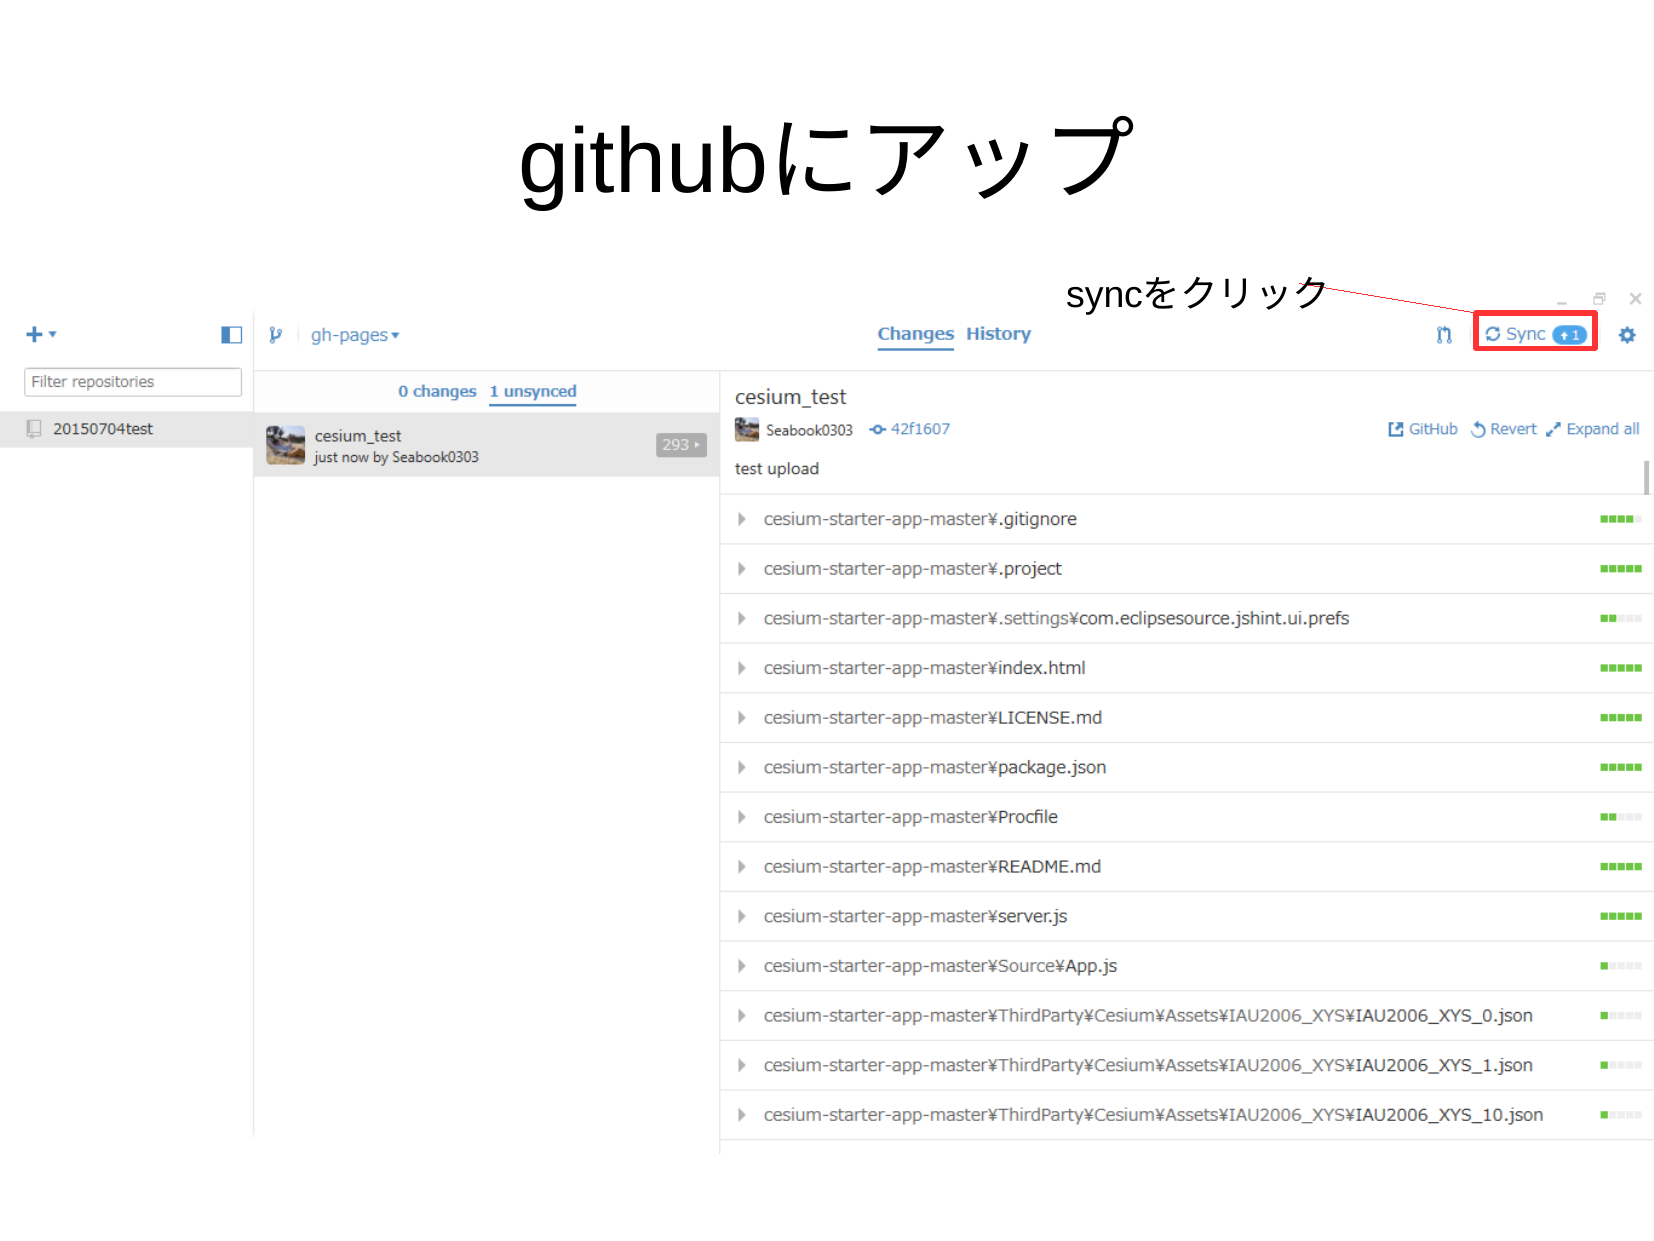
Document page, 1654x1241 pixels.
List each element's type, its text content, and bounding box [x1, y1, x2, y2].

picture [0, 283, 1654, 1154]
text_box syncをクリック [1051, 256, 1347, 314]
title githubにアップ [82, 49, 1571, 257]
